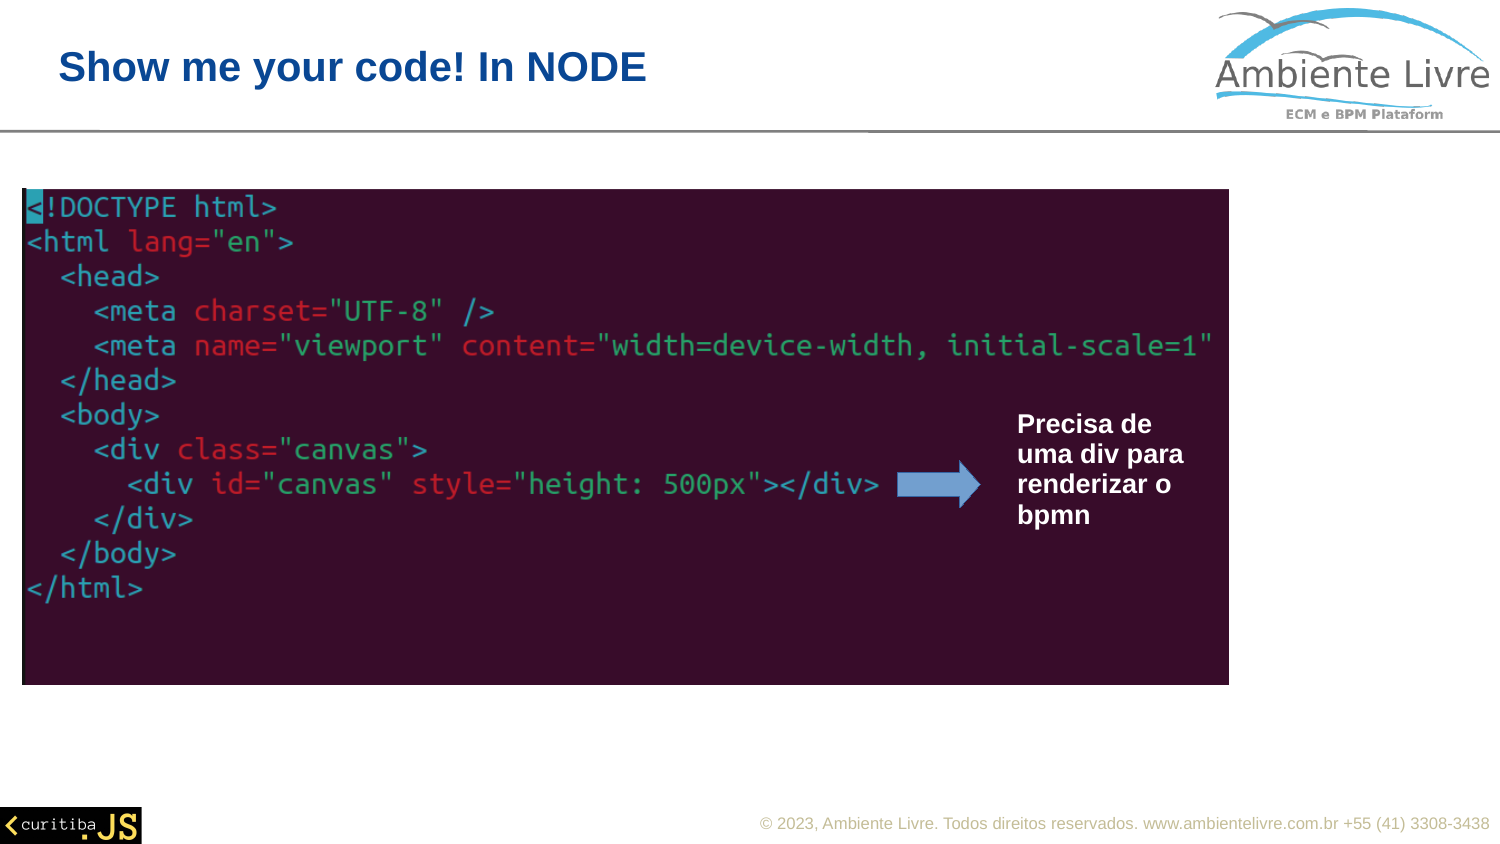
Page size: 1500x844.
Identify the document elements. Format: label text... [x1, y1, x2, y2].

title Show me your code! In NODE [43, 8, 1127, 129]
picture [22, 188, 1313, 686]
text_box [897, 460, 981, 508]
picture [1215, 8, 1489, 119]
picture [0, 807, 142, 844]
text_box Precisa de uma div para renderizar o bpmn [1002, 401, 1217, 538]
